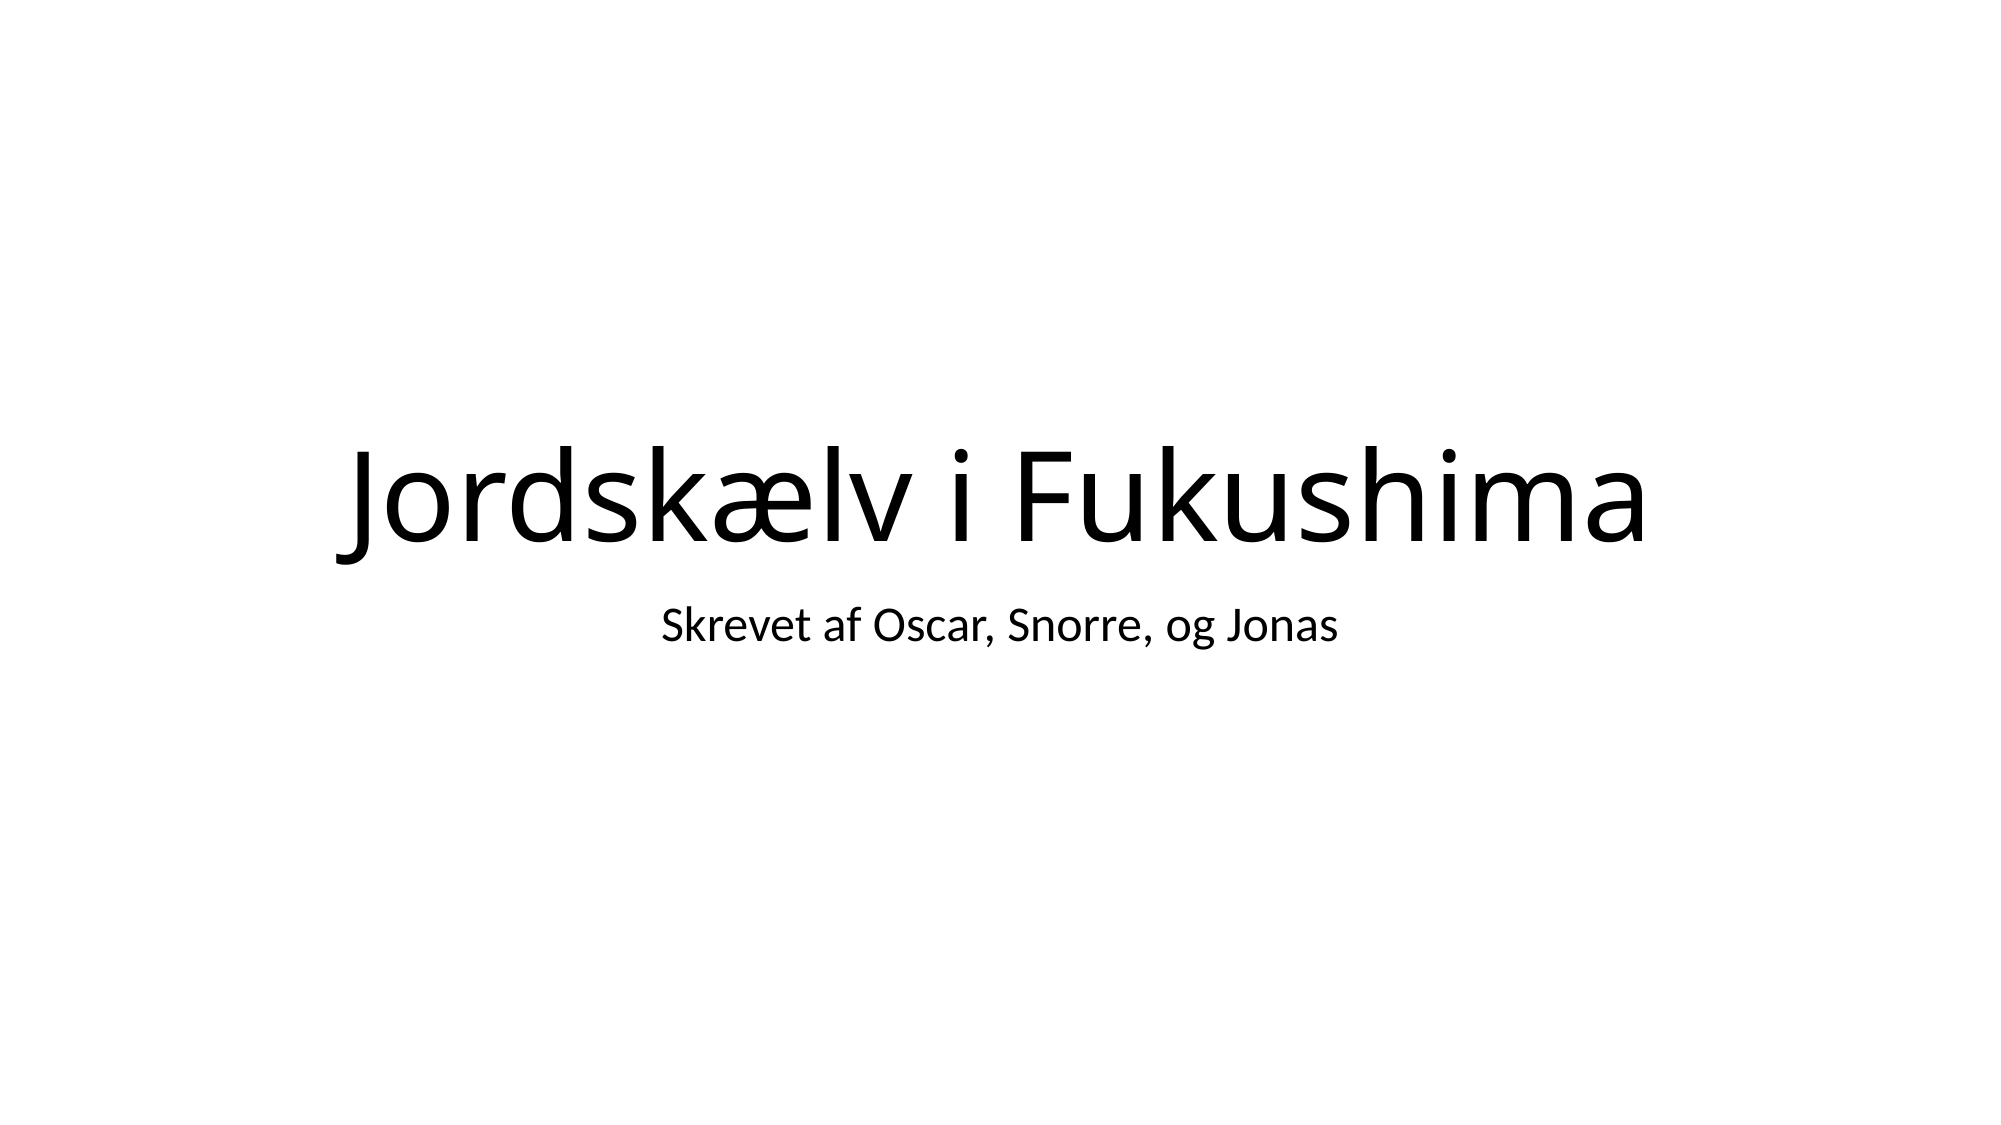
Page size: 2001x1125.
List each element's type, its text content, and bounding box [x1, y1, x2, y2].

title Jordskælv i Fukushima [249, 184, 1750, 576]
subtitle Skrevet af Oscar, Snorre, og Jonas [249, 590, 1750, 863]
